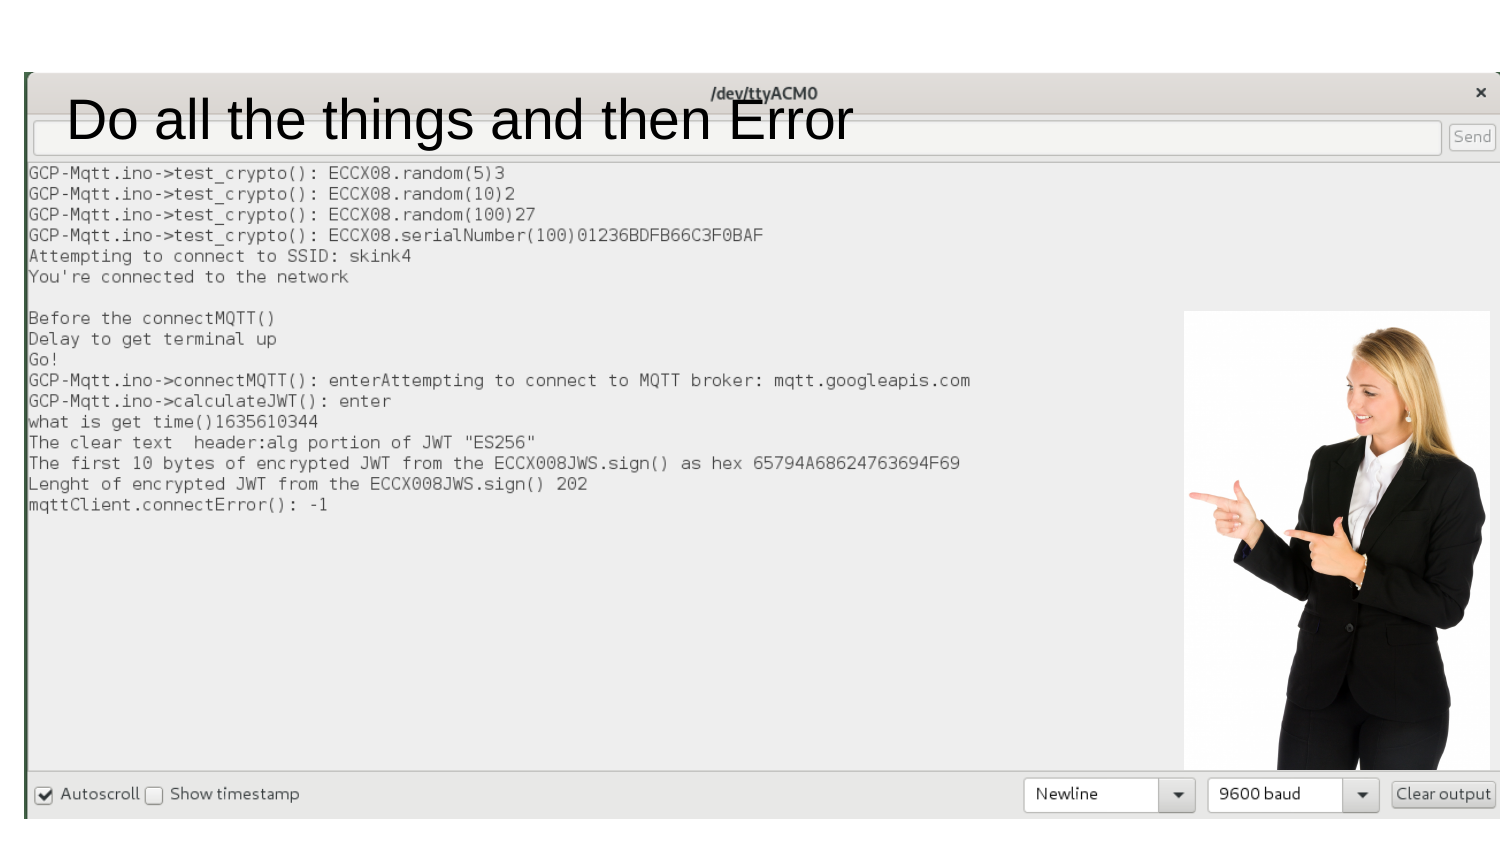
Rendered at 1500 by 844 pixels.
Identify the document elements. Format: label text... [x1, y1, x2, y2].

title Do all the things and then Error [51, 72, 1449, 167]
picture [24, 72, 1500, 819]
